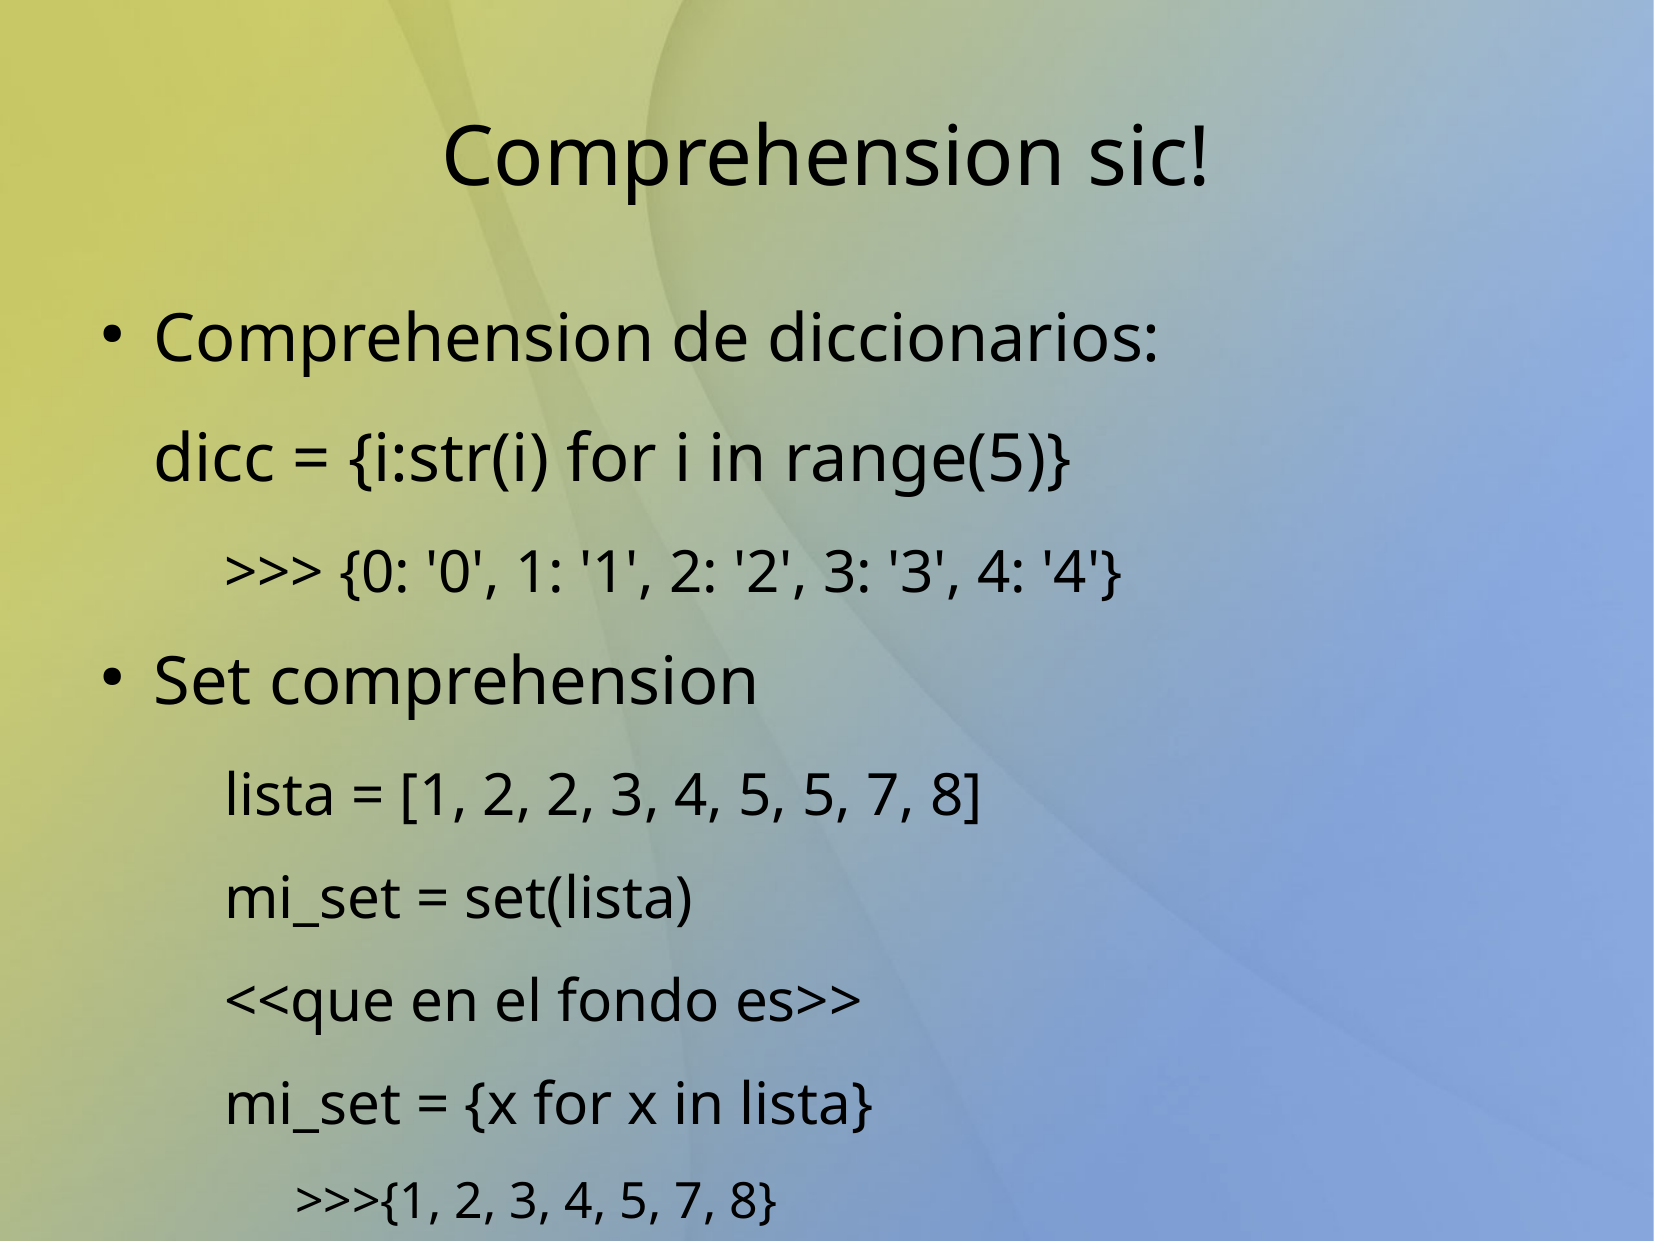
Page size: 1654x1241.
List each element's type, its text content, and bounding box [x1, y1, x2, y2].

list Comprehension de diccionarios: dicc = {i:str(i) for i in range(5)} >>> {0: '0', 1: '1', 2: '2', 3: '3', 4: '4'} Set comprehension lista = [1, 2, 2, 3, 4, 5, 5, 7, 8] mi_set = set(lista) <<que en el fondo es>> mi_set = {x for x in lista} >>>{1, 2, 3, 4, 5, 7, 8} [82, 290, 1571, 1127]
title Comprehension sic! [82, 49, 1571, 257]
picture [0, 0, 1654, 1241]
